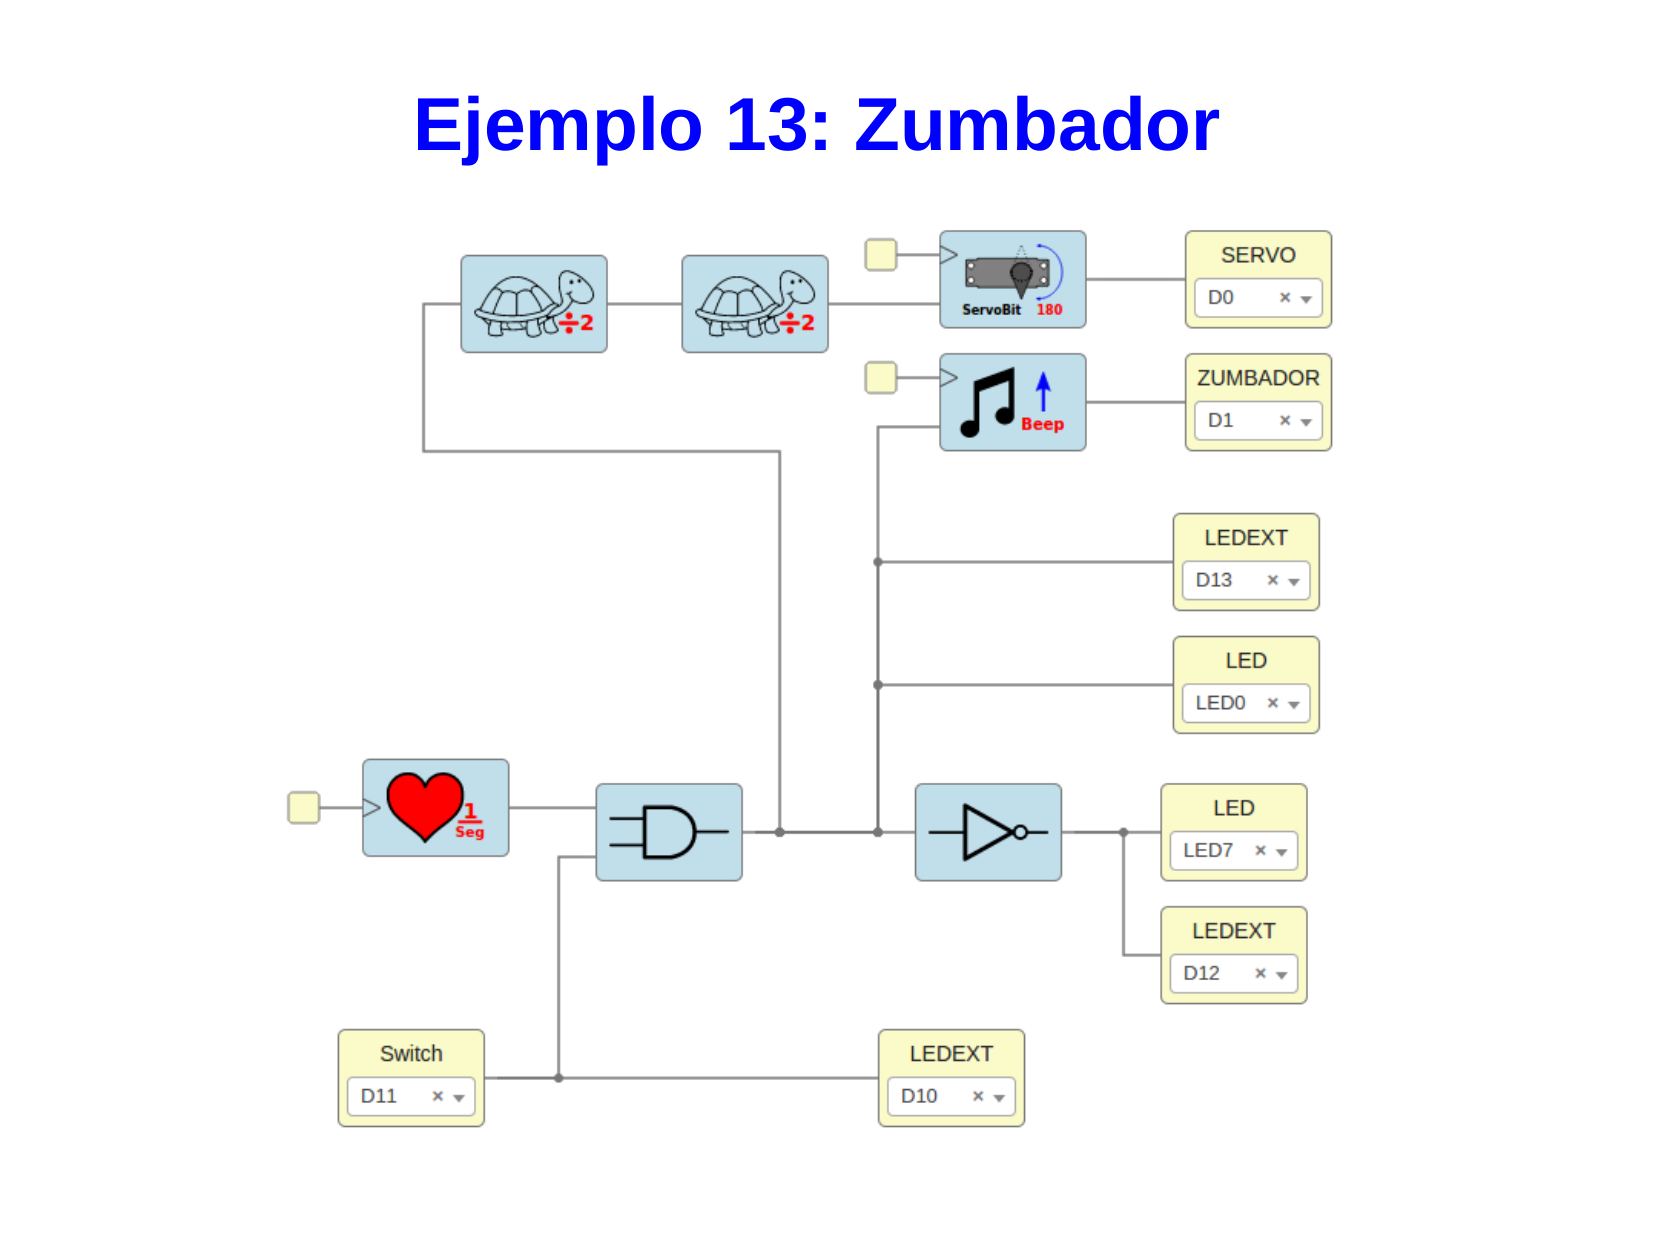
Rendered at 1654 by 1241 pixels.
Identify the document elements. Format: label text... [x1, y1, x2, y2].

text_box Ejemplo 13: Zumbador [90, 75, 1546, 174]
picture [255, 209, 1351, 1149]
